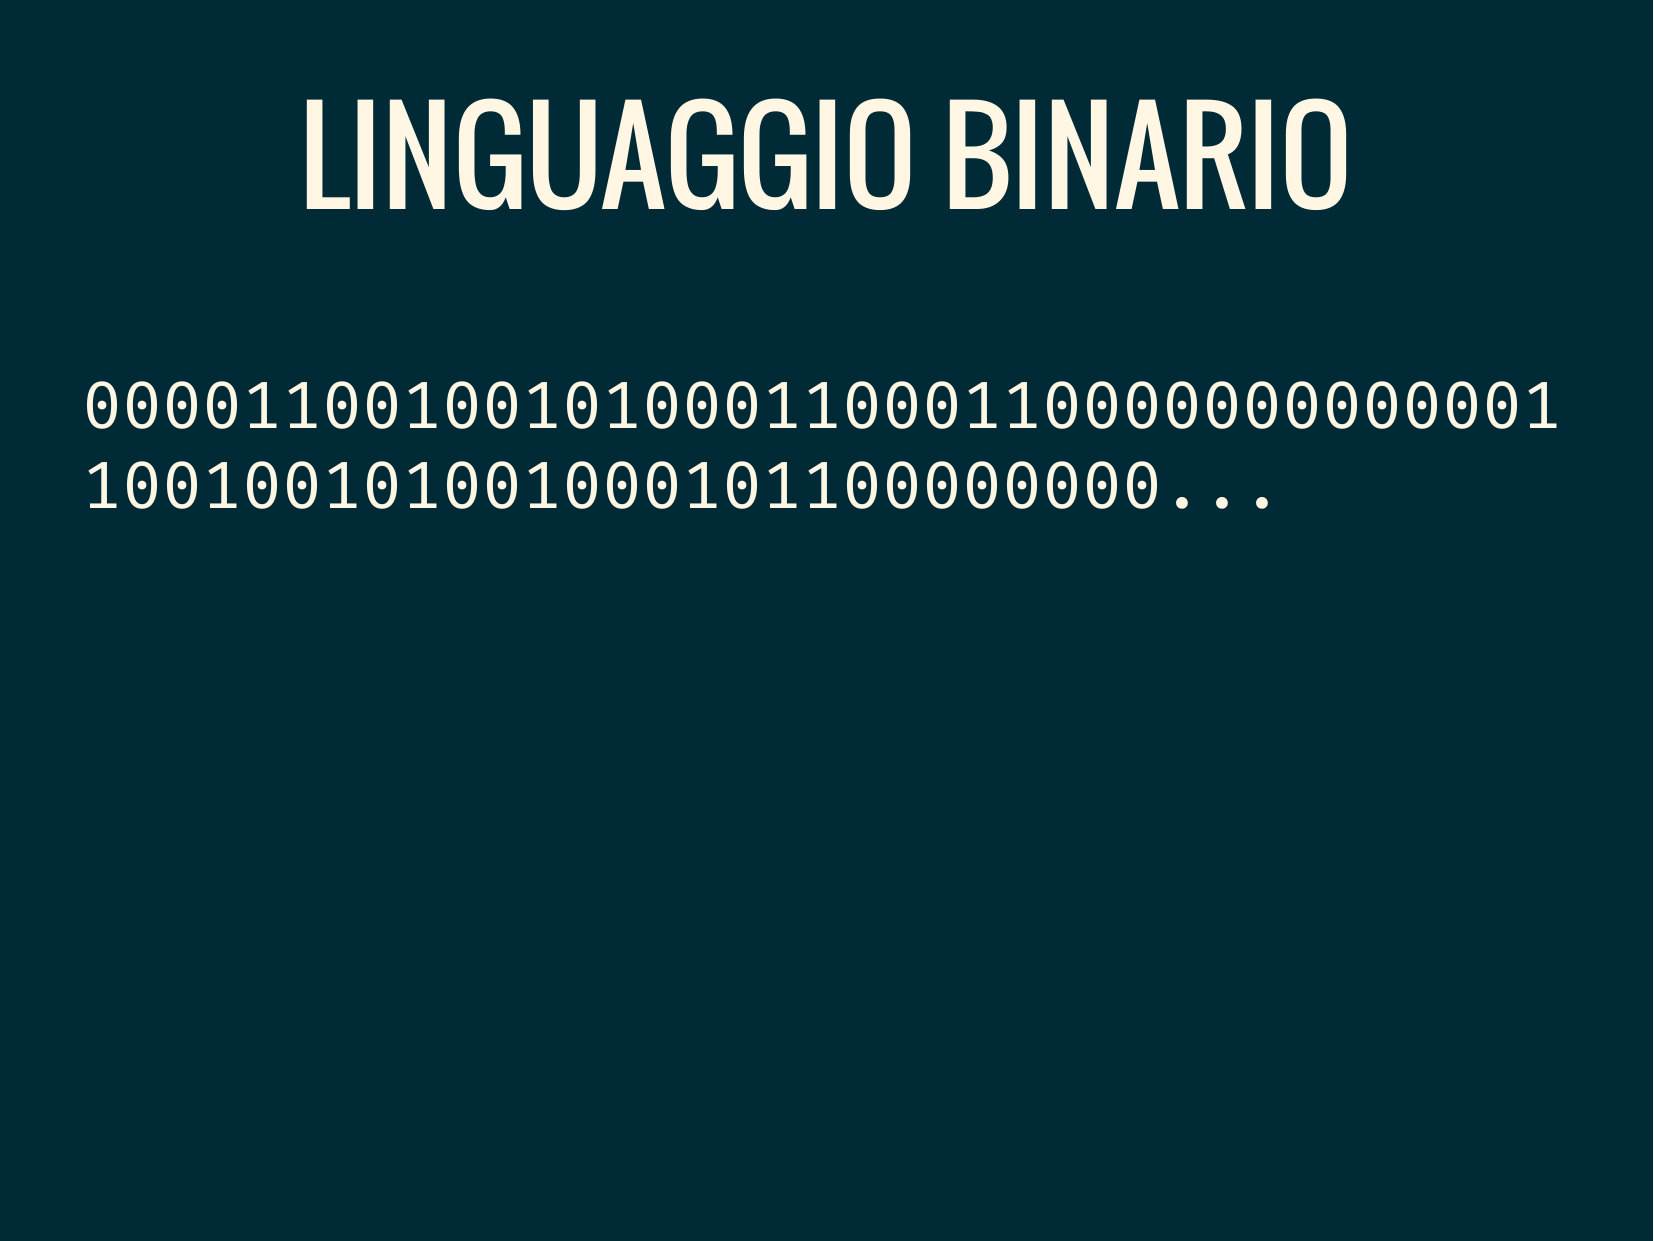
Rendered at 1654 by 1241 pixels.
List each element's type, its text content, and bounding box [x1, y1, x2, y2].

text_box 0000110010010100011000110000000000001100100101001000101100000000... [82, 366, 1571, 1193]
title Linguaggio binario [82, 49, 1571, 257]
